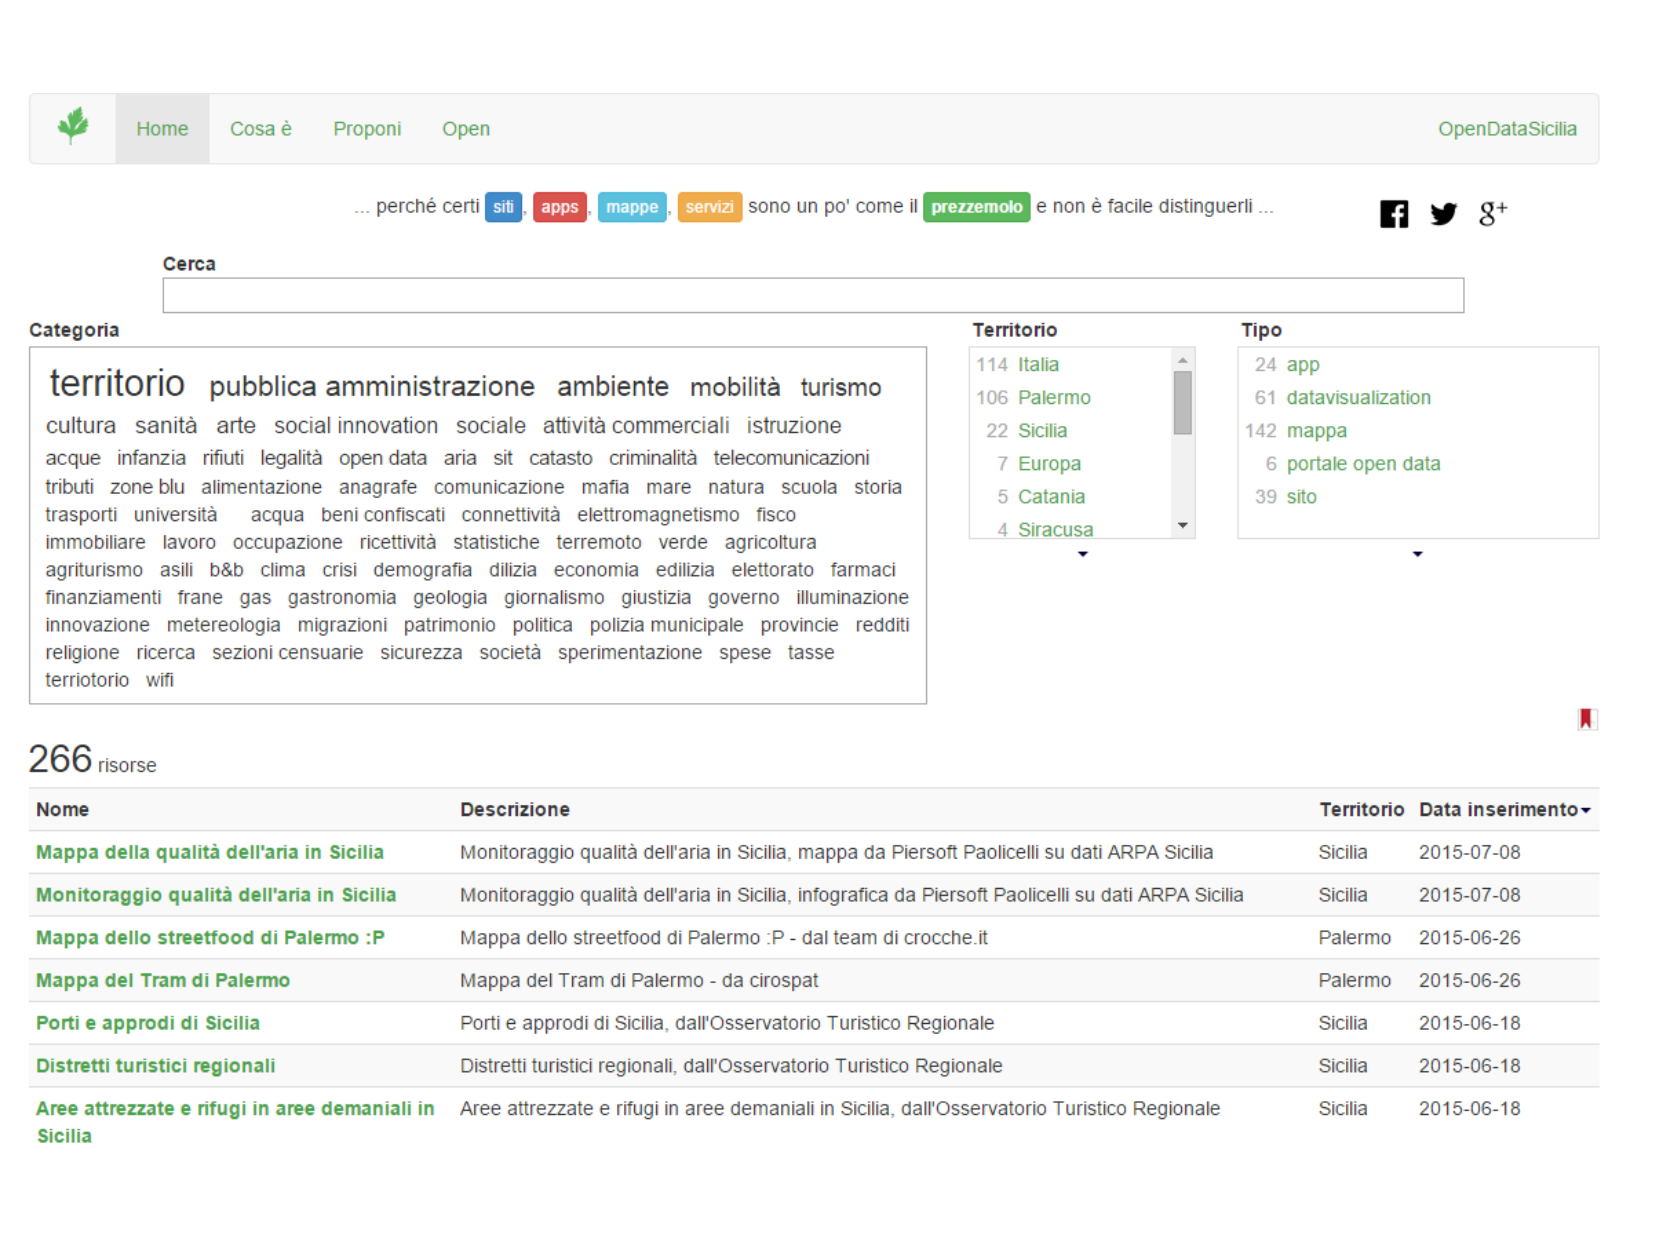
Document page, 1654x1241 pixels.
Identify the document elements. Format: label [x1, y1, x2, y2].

picture [14, 93, 1615, 1147]
